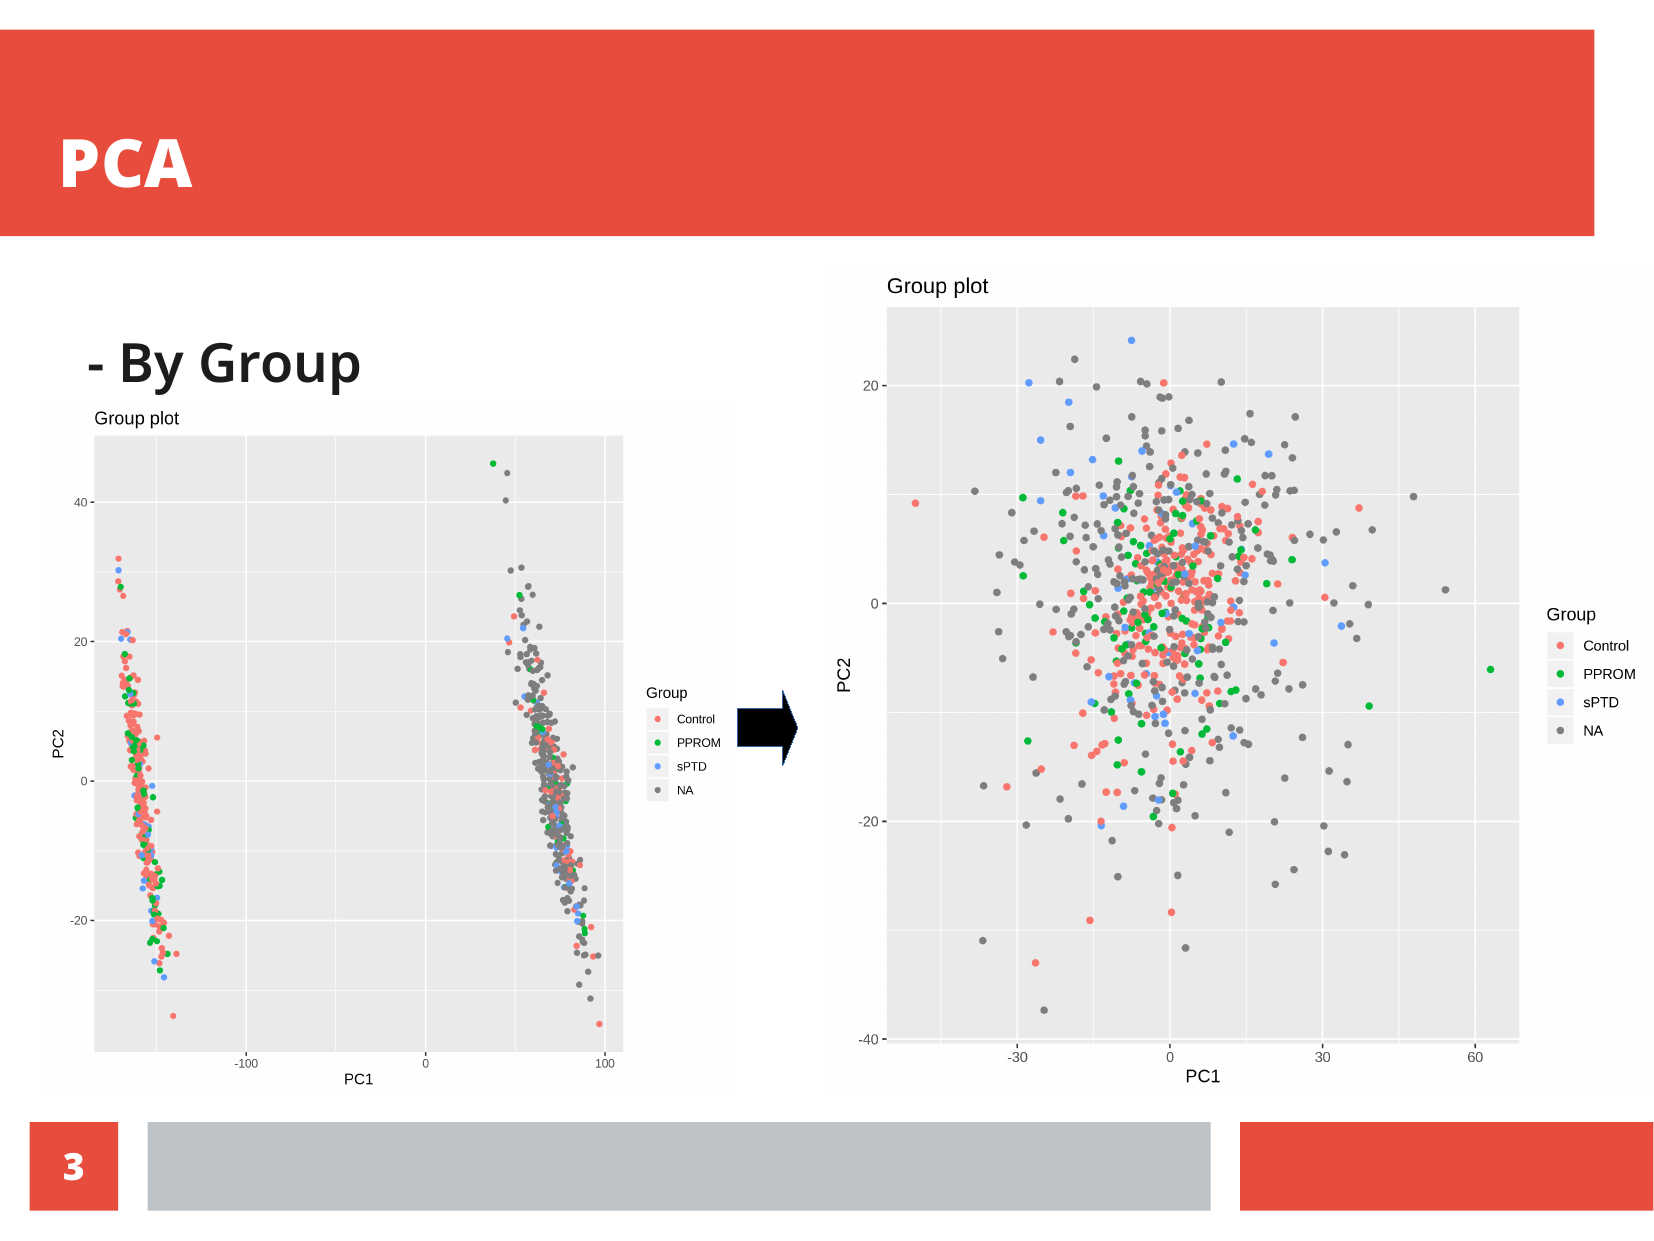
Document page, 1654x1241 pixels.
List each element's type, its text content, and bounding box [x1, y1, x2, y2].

title PCA [59, 59, 1595, 207]
list - By Group [59, 324, 828, 1093]
text_box [737, 690, 798, 766]
picture [45, 404, 736, 1096]
picture [828, 269, 1654, 1096]
